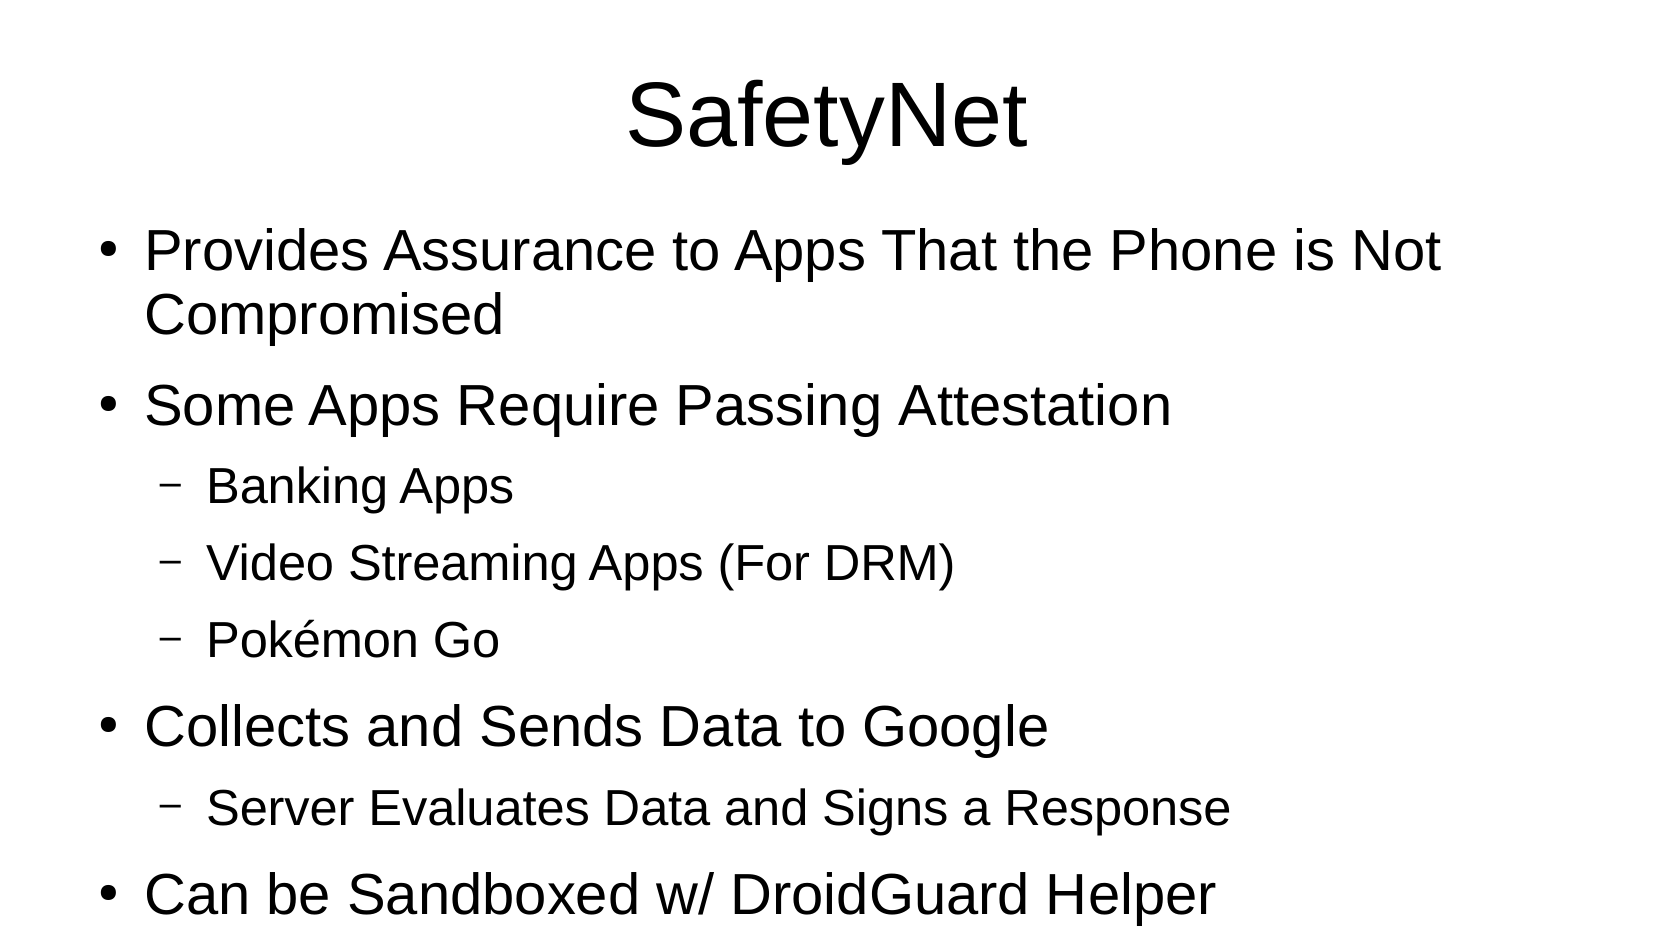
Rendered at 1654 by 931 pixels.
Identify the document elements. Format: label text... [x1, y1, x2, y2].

title SafetyNet [82, 37, 1571, 193]
list Provides Assurance to Apps That the Phone is Not Compromised Some Apps Require Passing Attestation Banking Apps Video Streaming Apps (For DRM) Pokémon Go Collects and Sends Data to Google Server Evaluates Data and Signs a Response Can be Sandboxed w/ DroidGuard Helper [82, 217, 1571, 931]
